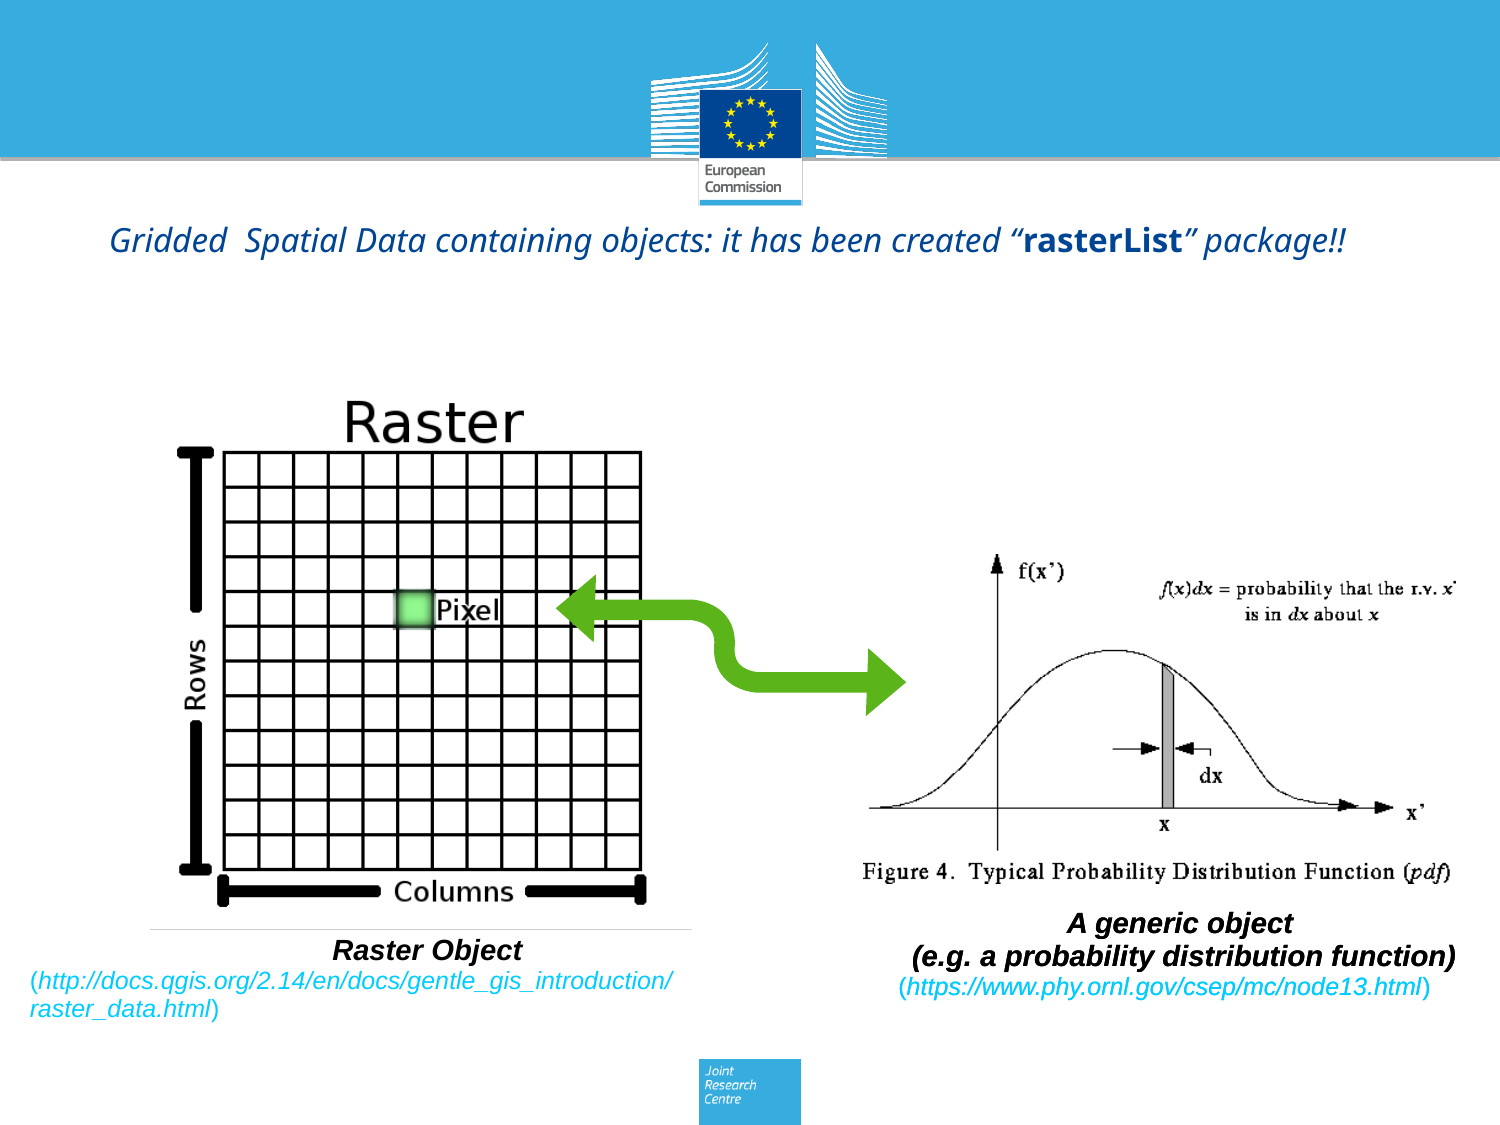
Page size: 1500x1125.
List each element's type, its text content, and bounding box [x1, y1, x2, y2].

picture [699, 1059, 801, 1125]
text_box Raster Object (http://docs.qgis.org/2.14/en/docs/gentle_gis_introduction/raster_data.html) [15, 926, 841, 1031]
picture [150, 389, 1456, 926]
text_box A generic object (e.g. a probability distribution function) (https://www.phy.ornl.gov/csep/mc/node13.html) [883, 900, 1486, 1009]
text_box Gridded Spatial Data containing objects: it has been created “rasterList” package!! [30, 210, 1426, 306]
picture [651, 42, 887, 207]
